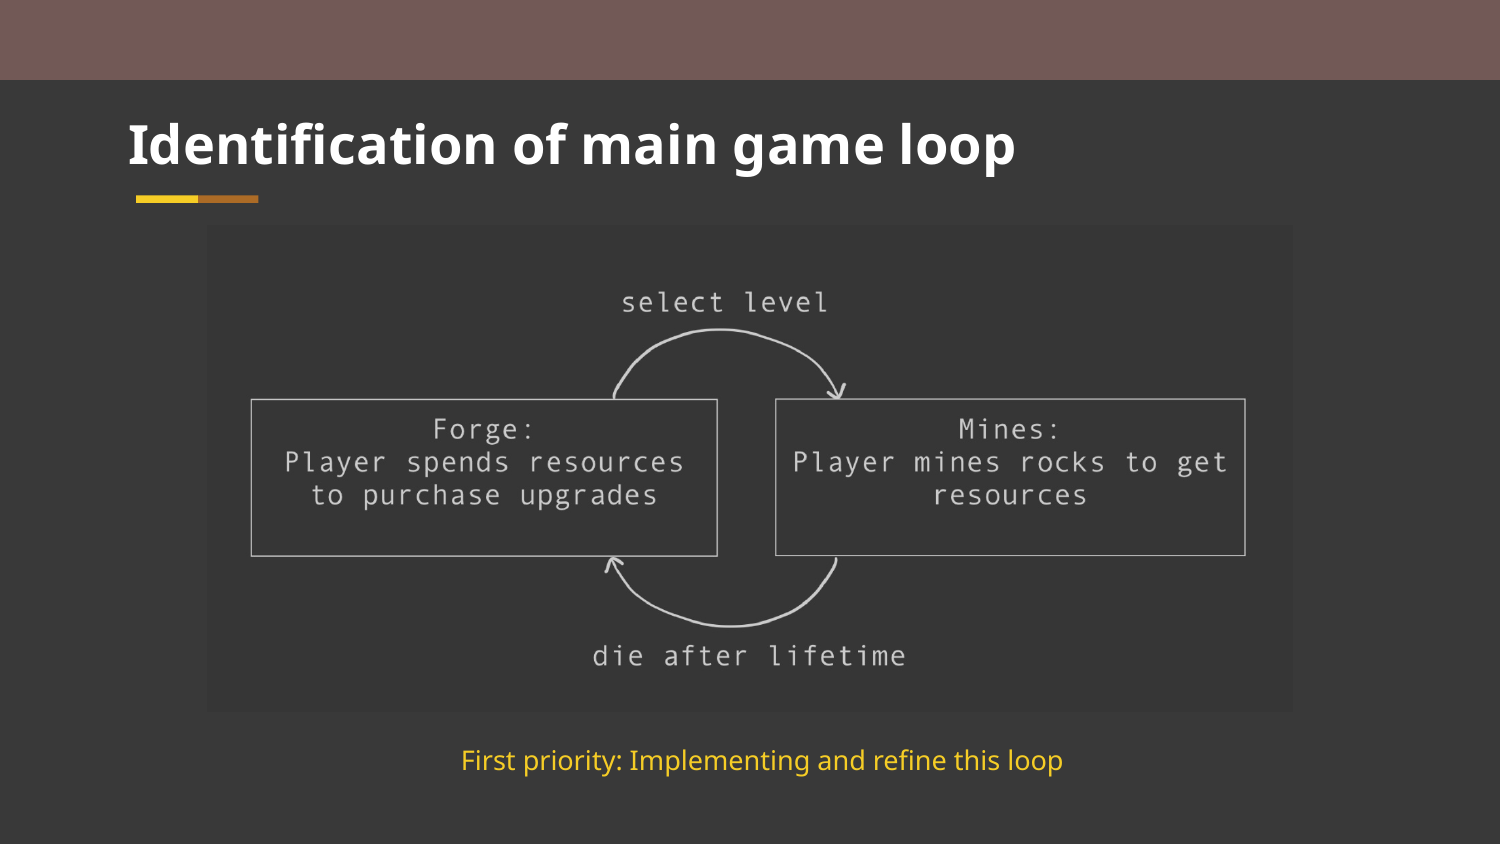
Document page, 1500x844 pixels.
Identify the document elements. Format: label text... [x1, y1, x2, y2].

title Identification of main game loop [113, 95, 1462, 222]
picture [207, 225, 1293, 712]
text_box First priority: Implementing and refine this loop [162, 727, 1362, 817]
